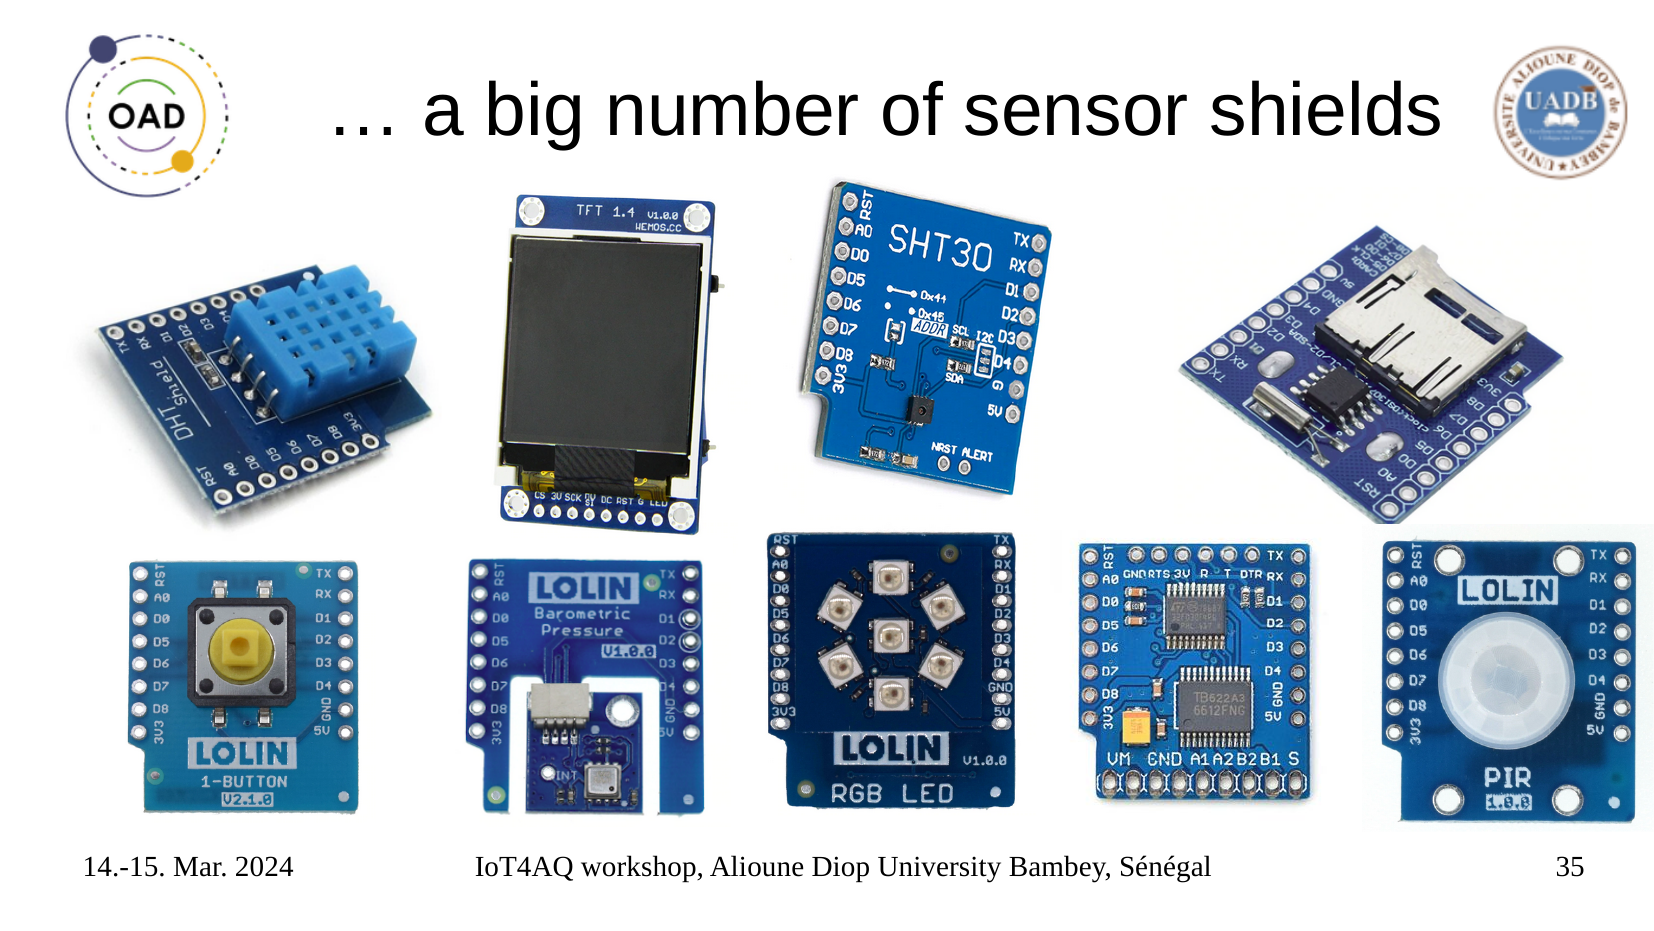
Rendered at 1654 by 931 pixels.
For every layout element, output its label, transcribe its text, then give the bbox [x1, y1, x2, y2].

picture [1050, 37, 1654, 836]
picture [25, 20, 1088, 827]
title … a big number of sensor shields [301, 32, 1469, 188]
